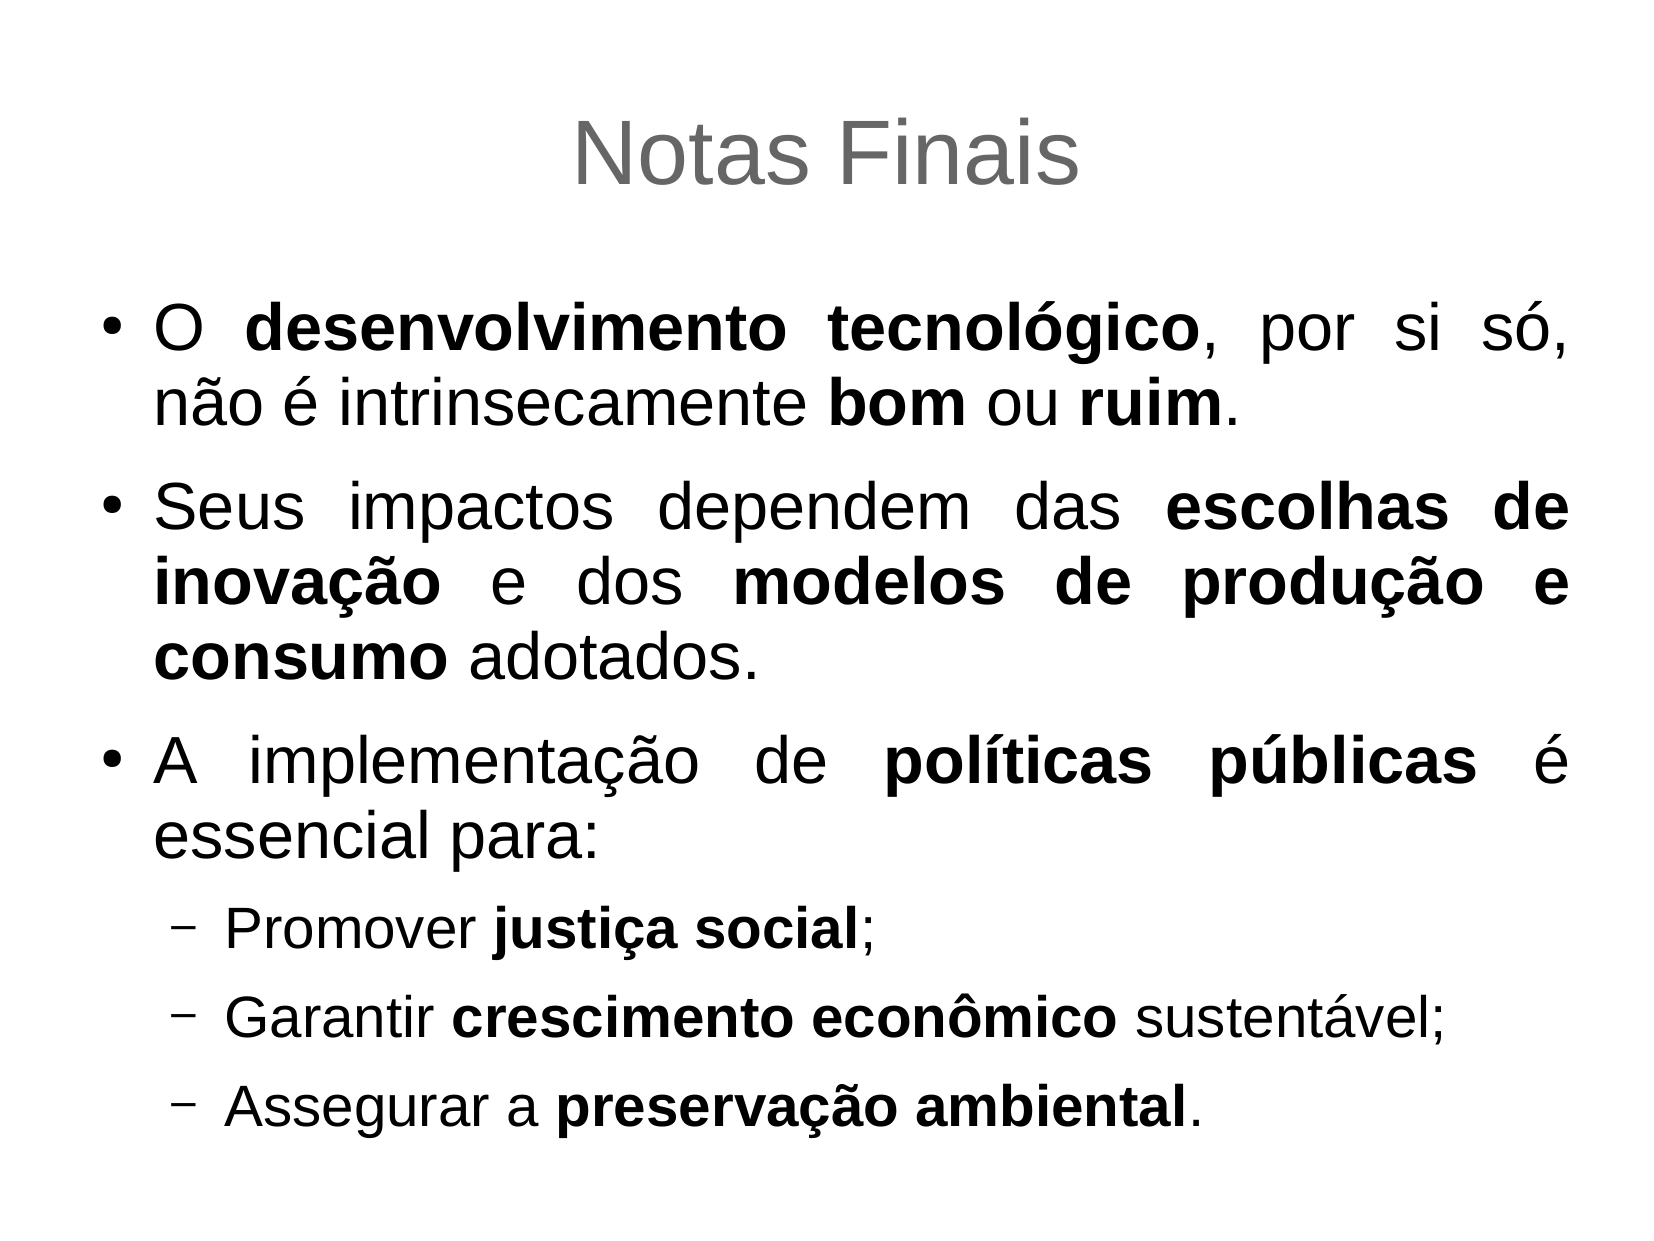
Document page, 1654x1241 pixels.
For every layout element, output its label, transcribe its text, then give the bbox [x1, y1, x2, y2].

title Notas Finais [82, 49, 1571, 257]
list O desenvolvimento tecnológico, por si só, não é intrinsecamente bom ou ruim. Seus impactos dependem das escolhas de inovação e dos modelos de produção e consumo adotados. A implementação de políticas públicas é essencial para: Promover justiça social; Garantir crescimento econômico sustentável; Assegurar a preservação ambiental. [82, 290, 1571, 1158]
